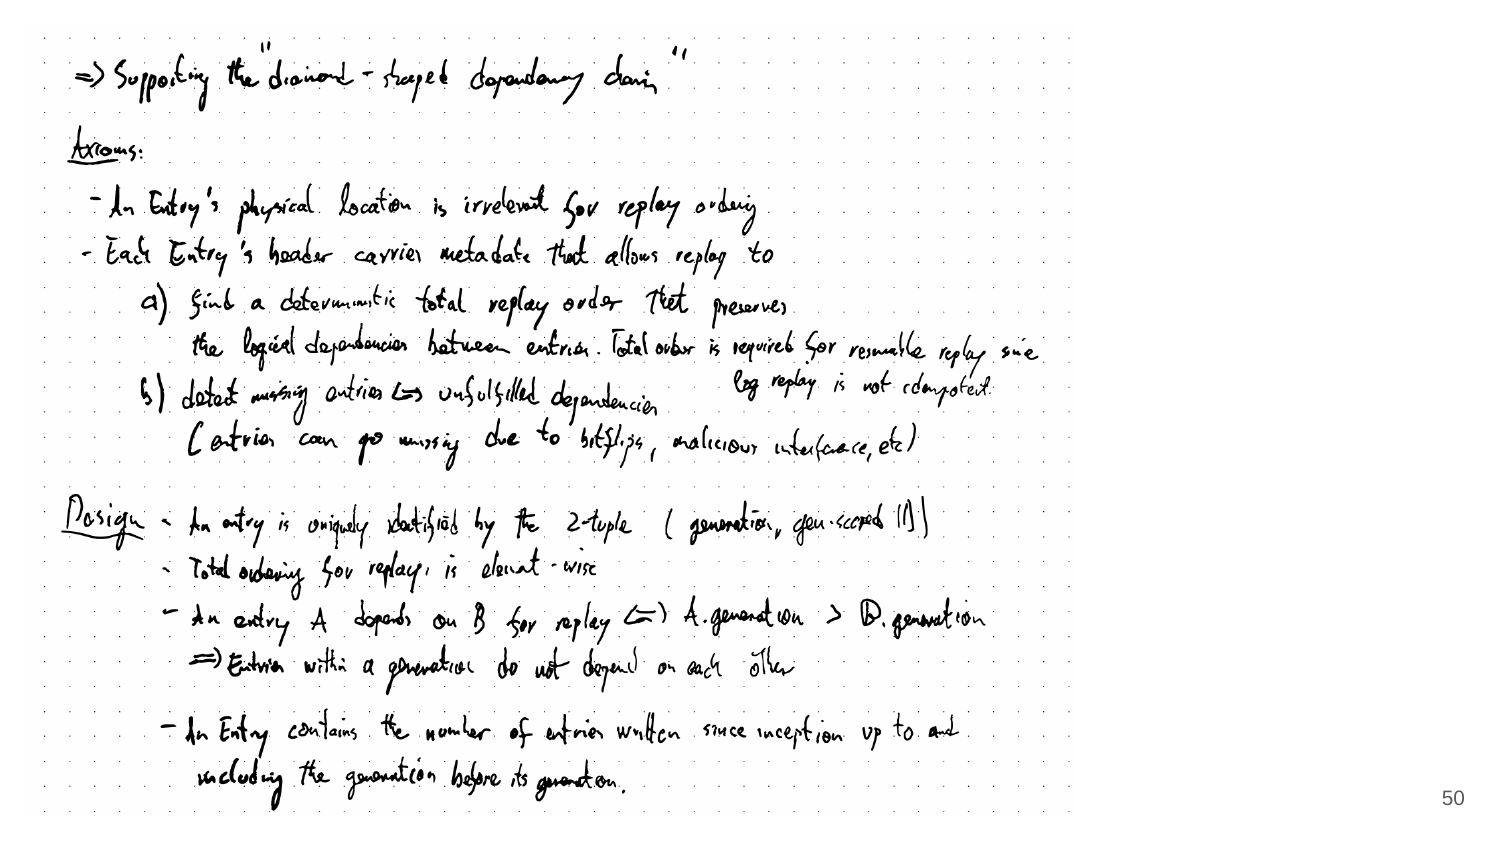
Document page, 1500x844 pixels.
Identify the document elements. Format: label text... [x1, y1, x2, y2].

slide_number <number> [1389, 764, 1480, 830]
picture [24, 24, 1074, 819]
